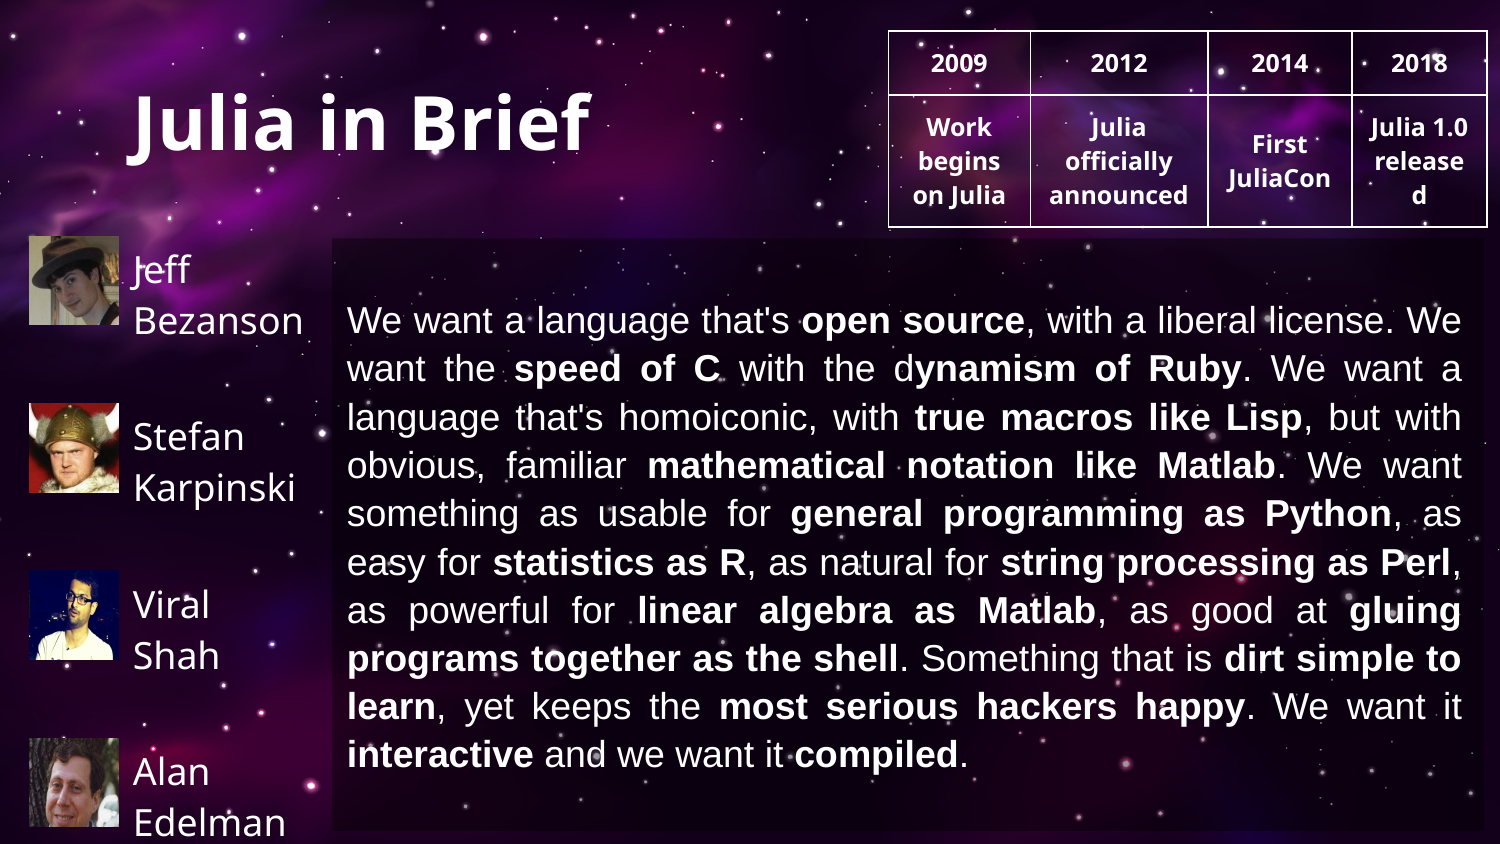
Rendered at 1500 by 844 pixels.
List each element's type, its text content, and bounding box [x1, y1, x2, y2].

text_box Viral Shah [118, 570, 317, 676]
table_header 2014 [1209, 32, 1351, 94]
table_cell First JuliaCon [1209, 96, 1351, 226]
text_box Stefan Karpinski [118, 403, 318, 509]
table_cell Julia officially announced [1031, 96, 1207, 226]
title Julia in Brief [117, 72, 888, 167]
table_header 2012 [1031, 32, 1207, 94]
picture [0, 0, 1500, 844]
table_header 2009 [889, 32, 1030, 94]
table_header 2018 [1353, 32, 1486, 94]
text_box We want a language that's open source, with a liberal license. We want the speed of C with the dynamism of Ruby. We want a language that's homoiconic, with true macros like Lisp, but with obvious, familiar mathematical notation like Matlab. We want something as usable for general programming as Python, as easy for statistics as R, as natural for string processing as Perl, as powerful for linear algebra as Matlab, as good at gluing programs together as the shell. Something that is dirt simple to learn, yet keeps the most serious hackers happy. We want it interactive and we want it compiled. [332, 238, 1484, 831]
table_cell Work begins on Julia [889, 96, 1030, 226]
table_cell Julia 1.0 released [1353, 96, 1486, 226]
text_box Jeff Bezanson [118, 236, 322, 342]
text_box Alan Edelman [118, 738, 318, 844]
